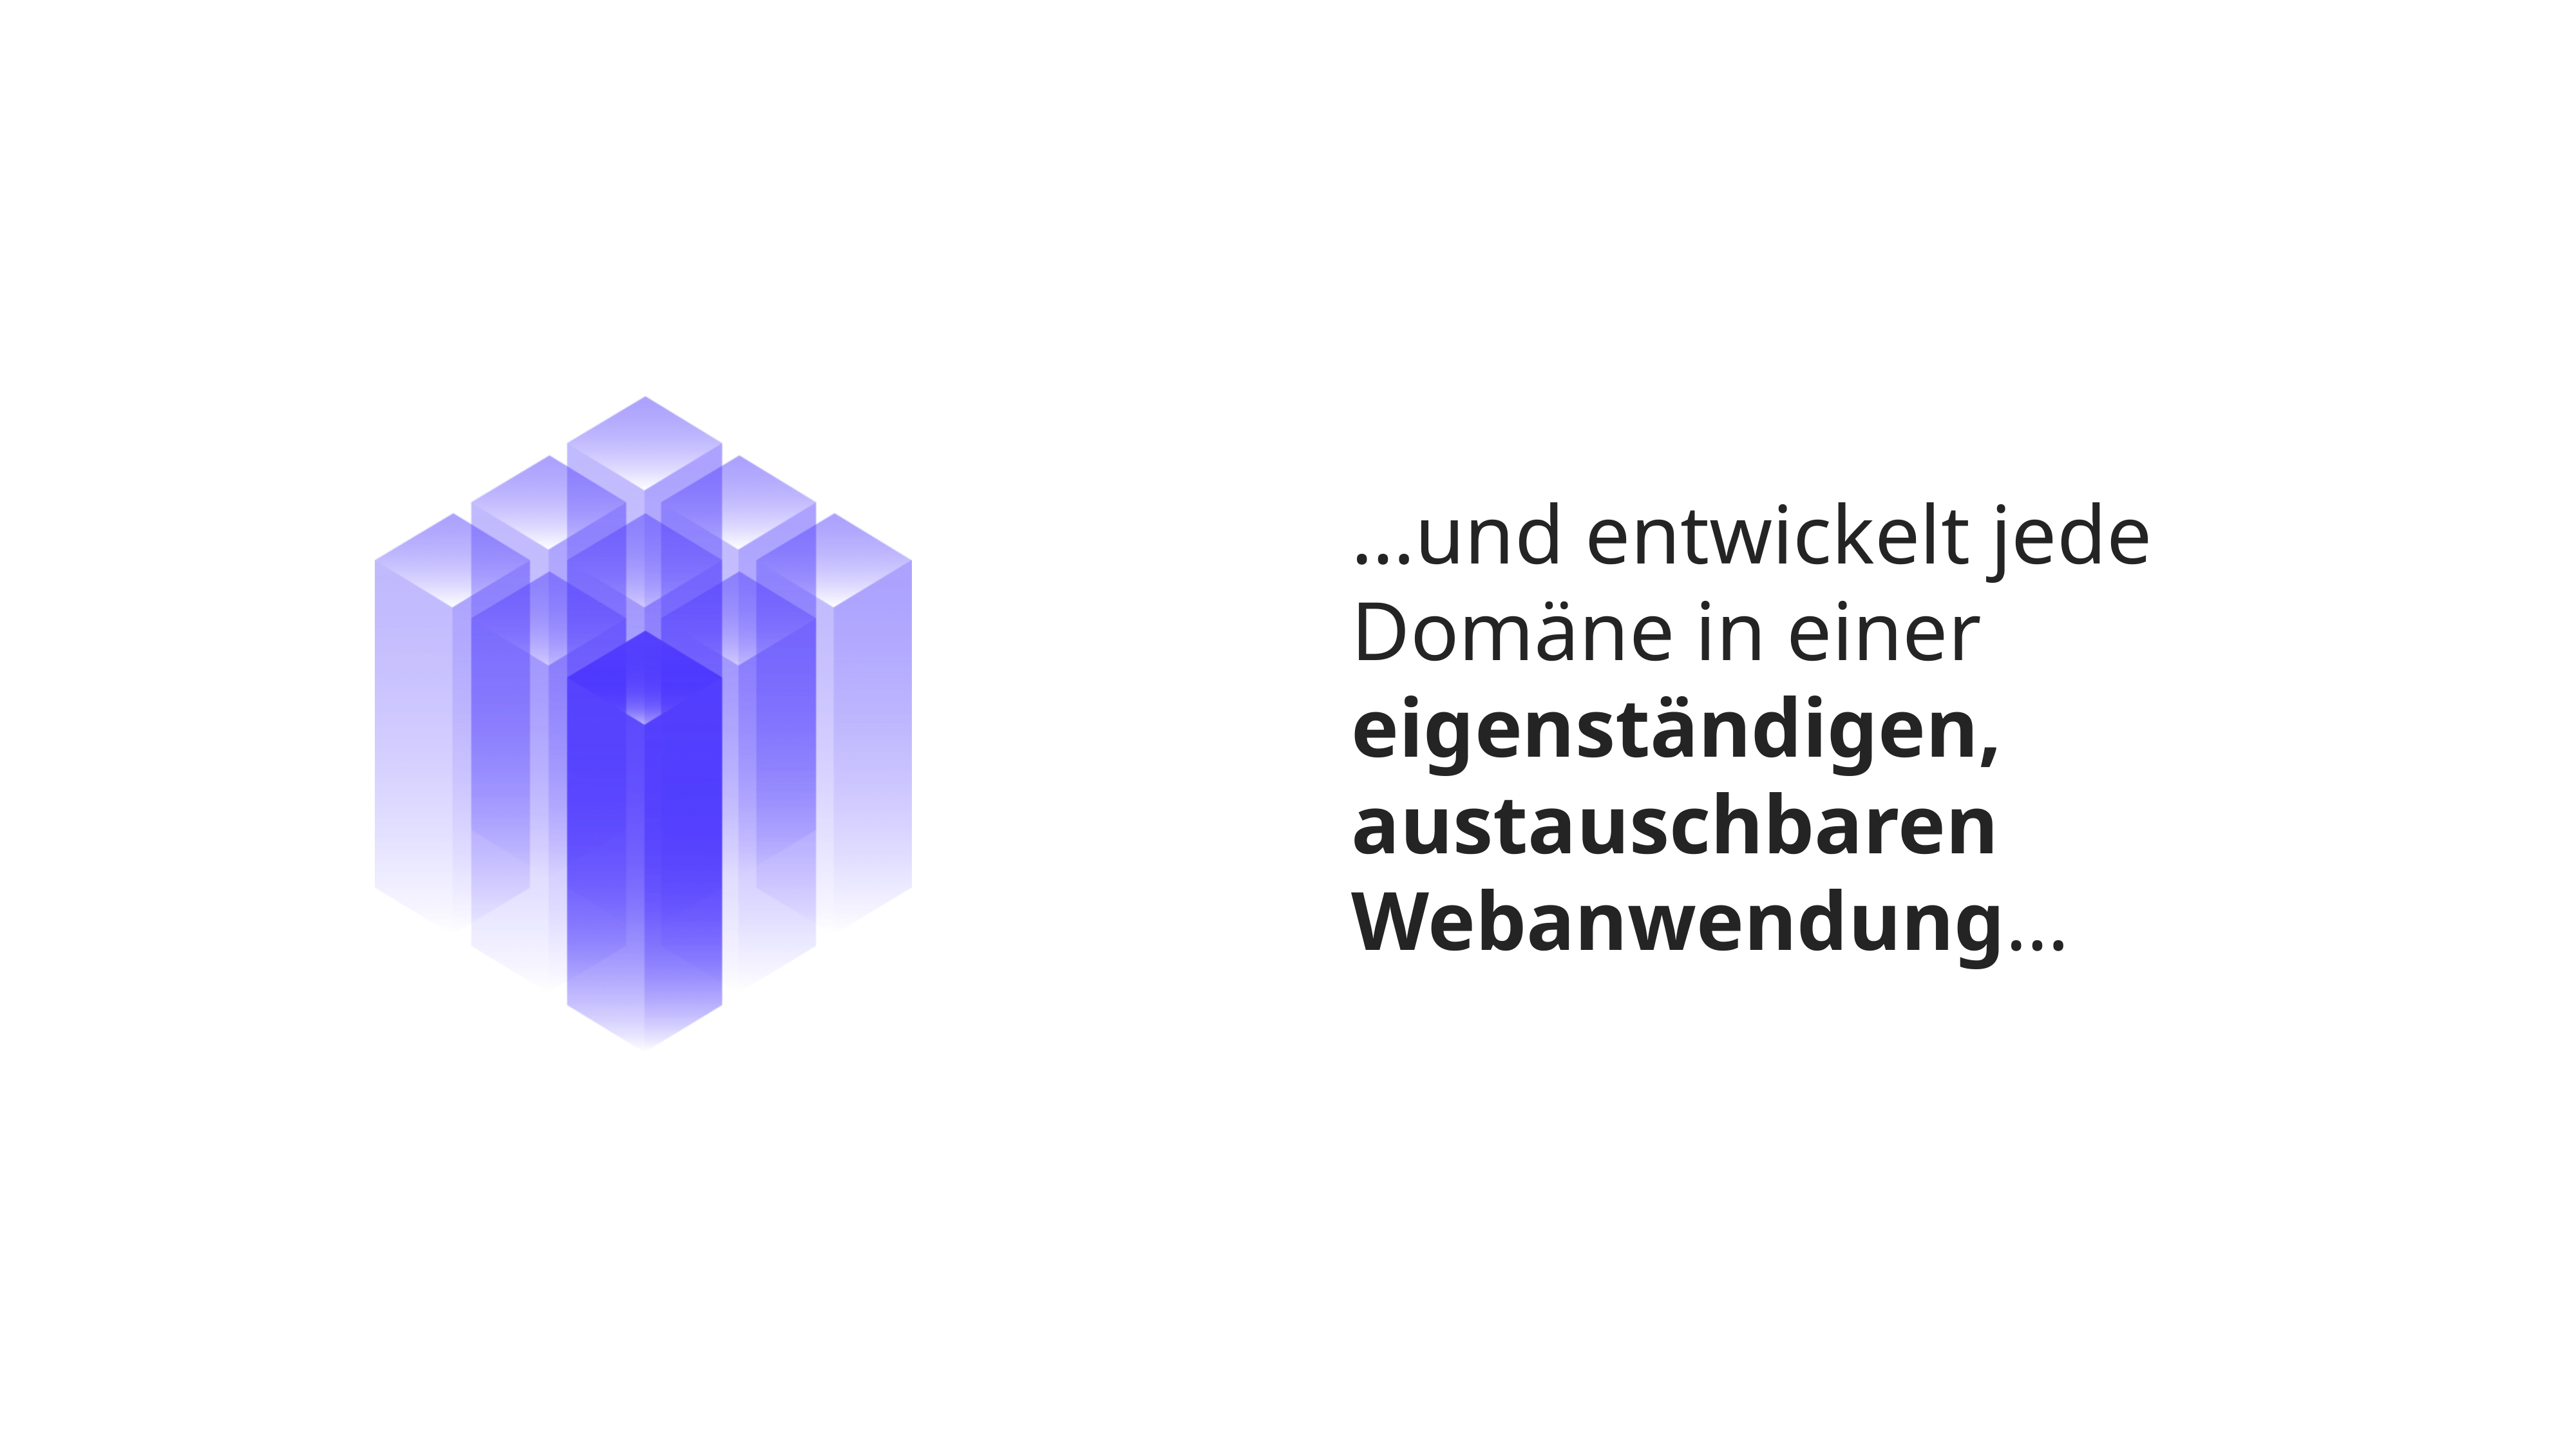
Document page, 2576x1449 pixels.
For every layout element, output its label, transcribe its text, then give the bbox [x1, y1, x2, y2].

list …und entwickelt jede Domäne in einer eigenständigen, austauschbaren Webanwendung… [1351, 127, 2423, 1322]
picture [375, 396, 912, 1053]
